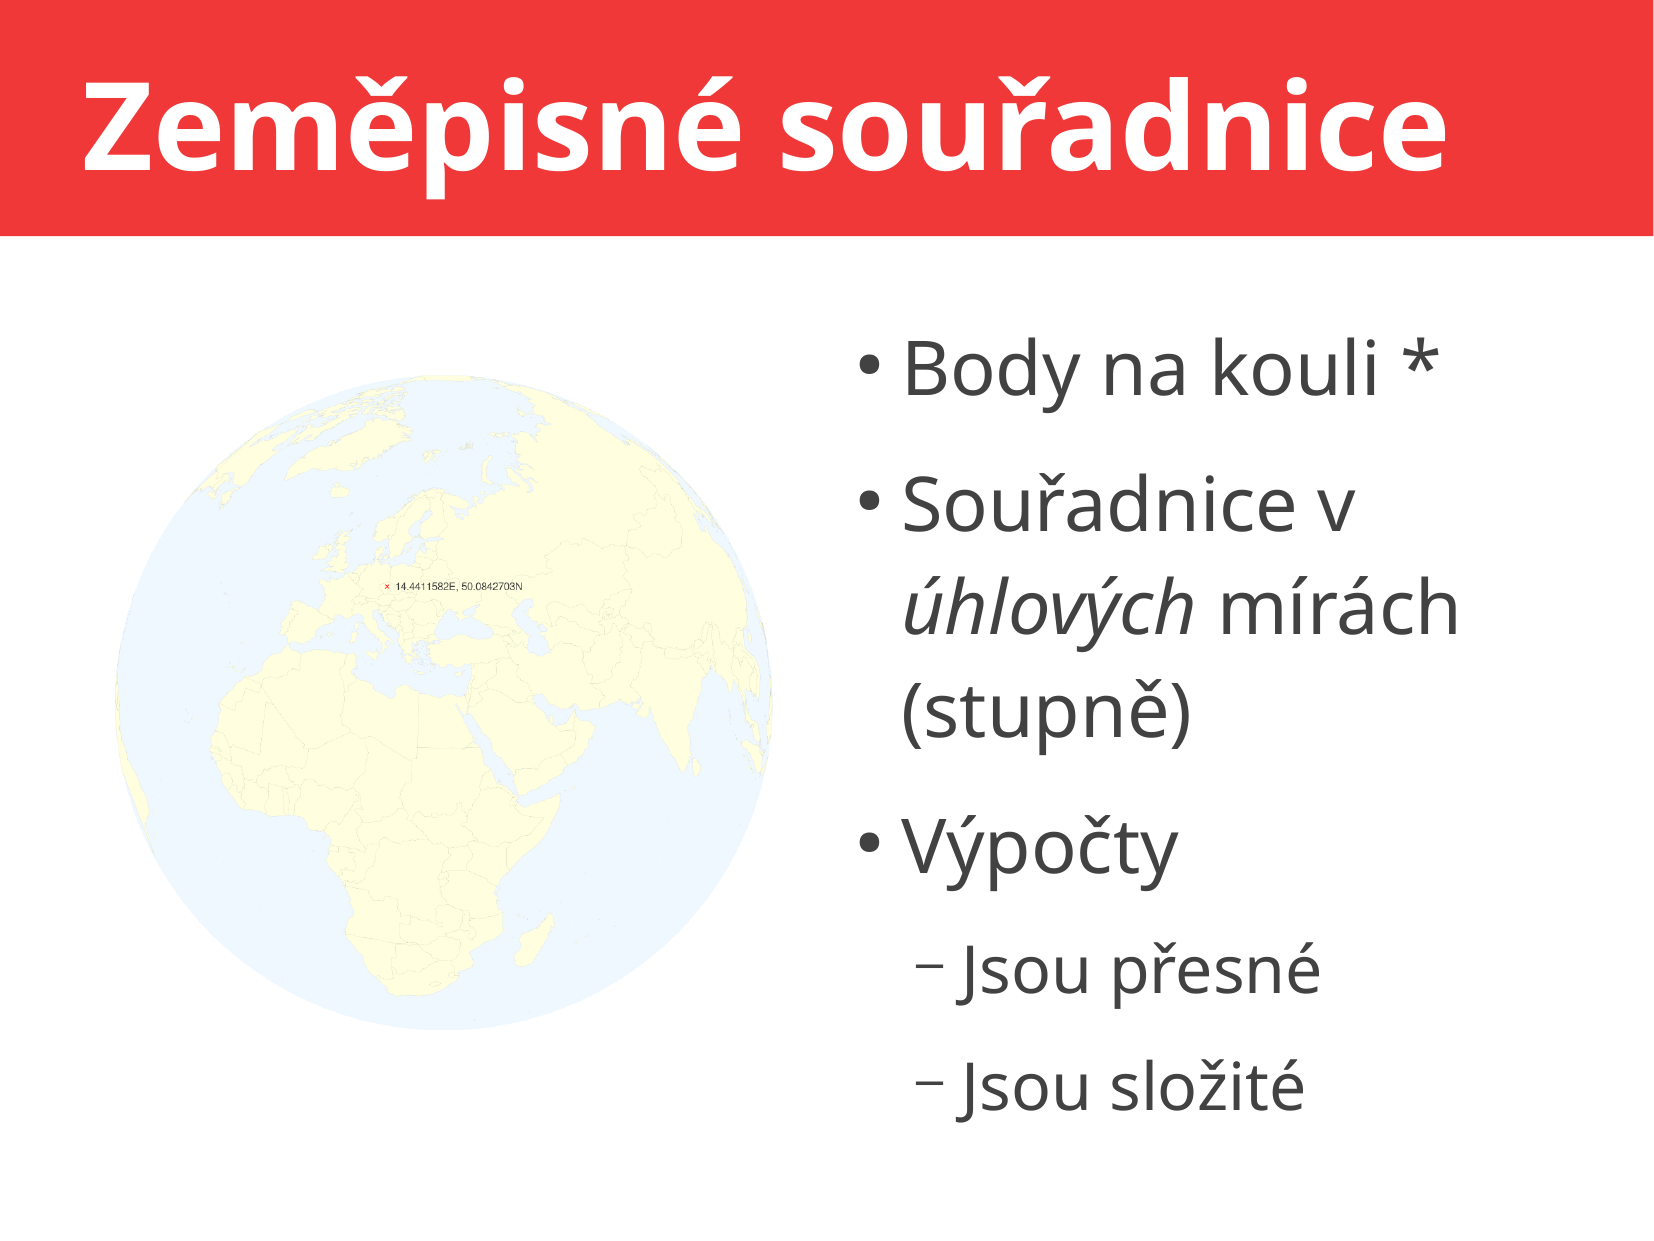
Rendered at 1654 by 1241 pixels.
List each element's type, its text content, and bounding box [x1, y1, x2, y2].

list Body na kouli * Souřadnice v úhlových mírách (stupně) Výpočty Jsou přesné Jsou složité [840, 314, 1564, 1134]
title Zeměpisné souřadnice [82, 19, 1571, 227]
picture [82, 342, 805, 1063]
